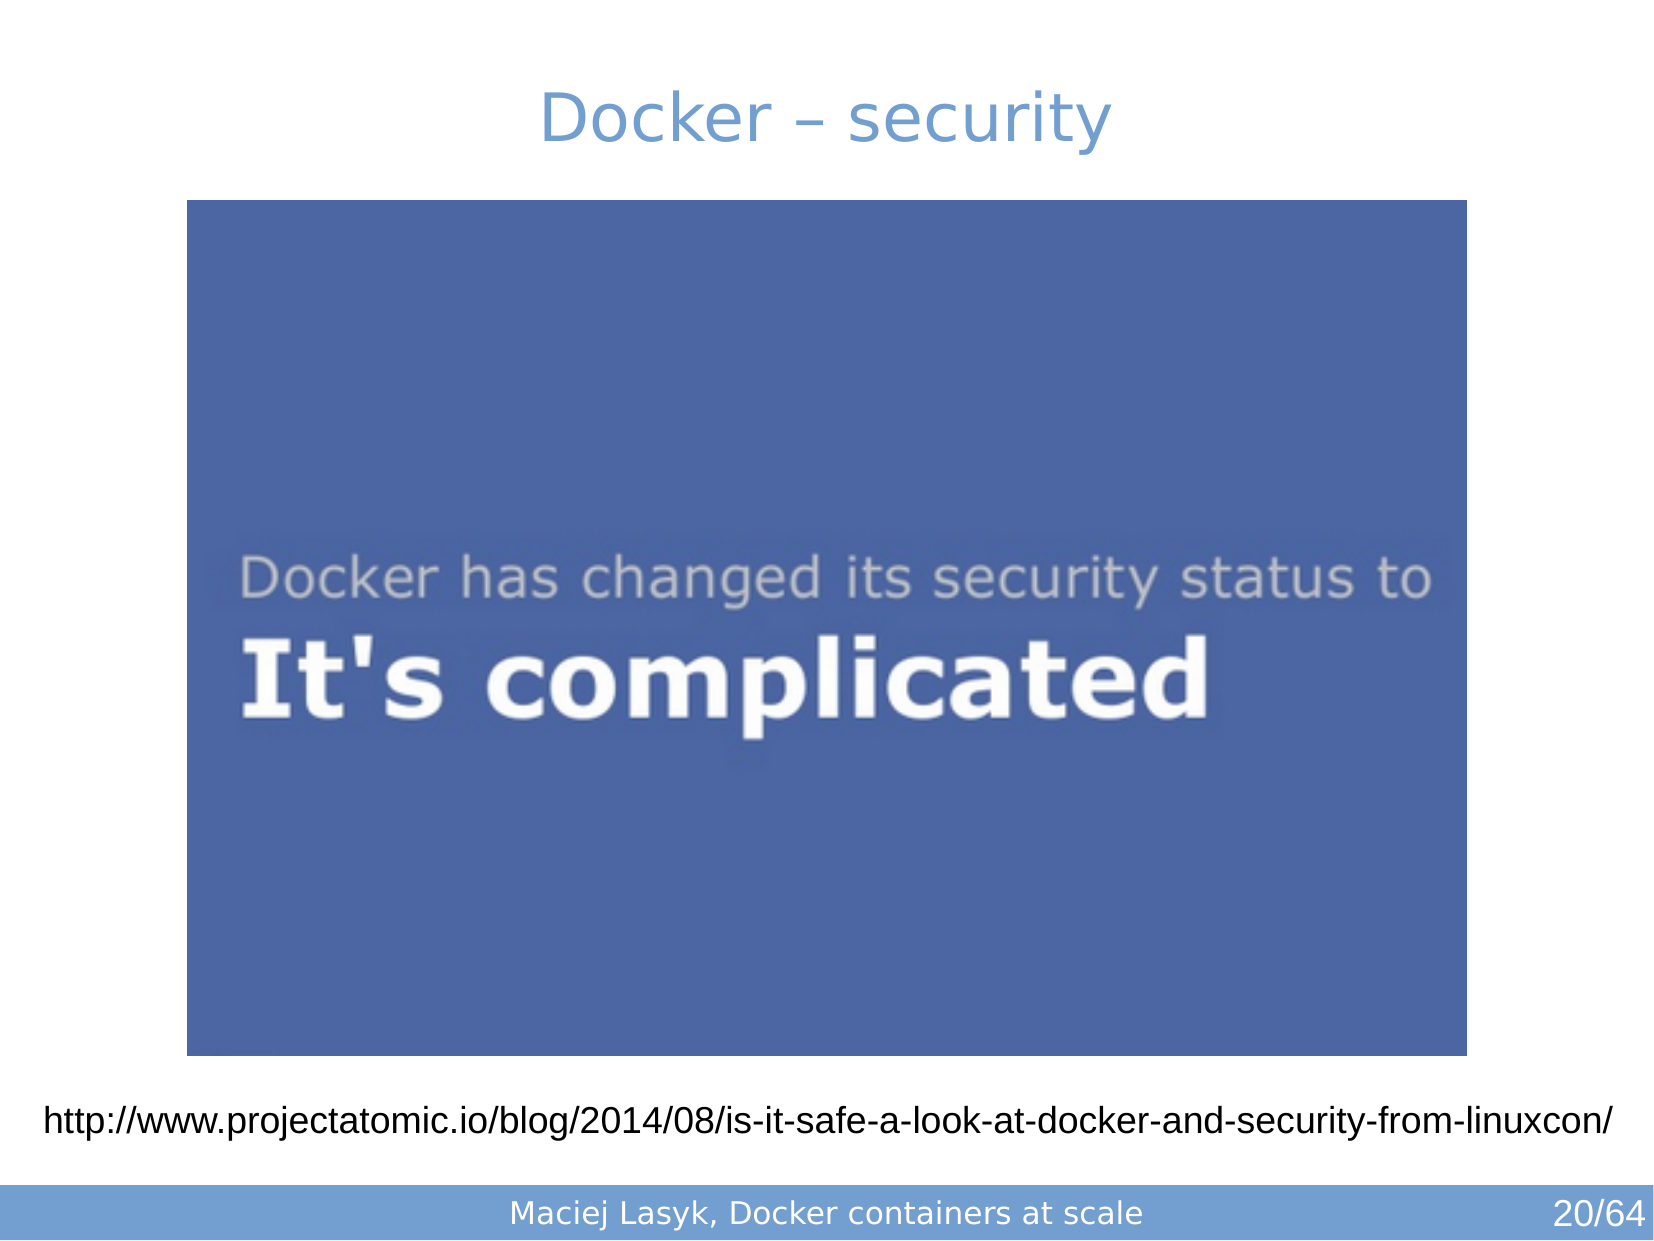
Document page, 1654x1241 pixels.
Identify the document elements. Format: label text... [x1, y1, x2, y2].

text_box 20/64 [1527, 1185, 1654, 1241]
text_box [0, 1185, 1527, 1241]
picture [187, 200, 1467, 1056]
text_box Maciej Lasyk, Docker containers at scale [494, 1188, 1160, 1240]
text_box http://www.projectatomic.io/blog/2014/08/is-it-safe-a-look-at-docker-and-security-from-linuxcon/ [28, 1092, 1626, 1150]
text_box Docker – security [523, 72, 1130, 166]
